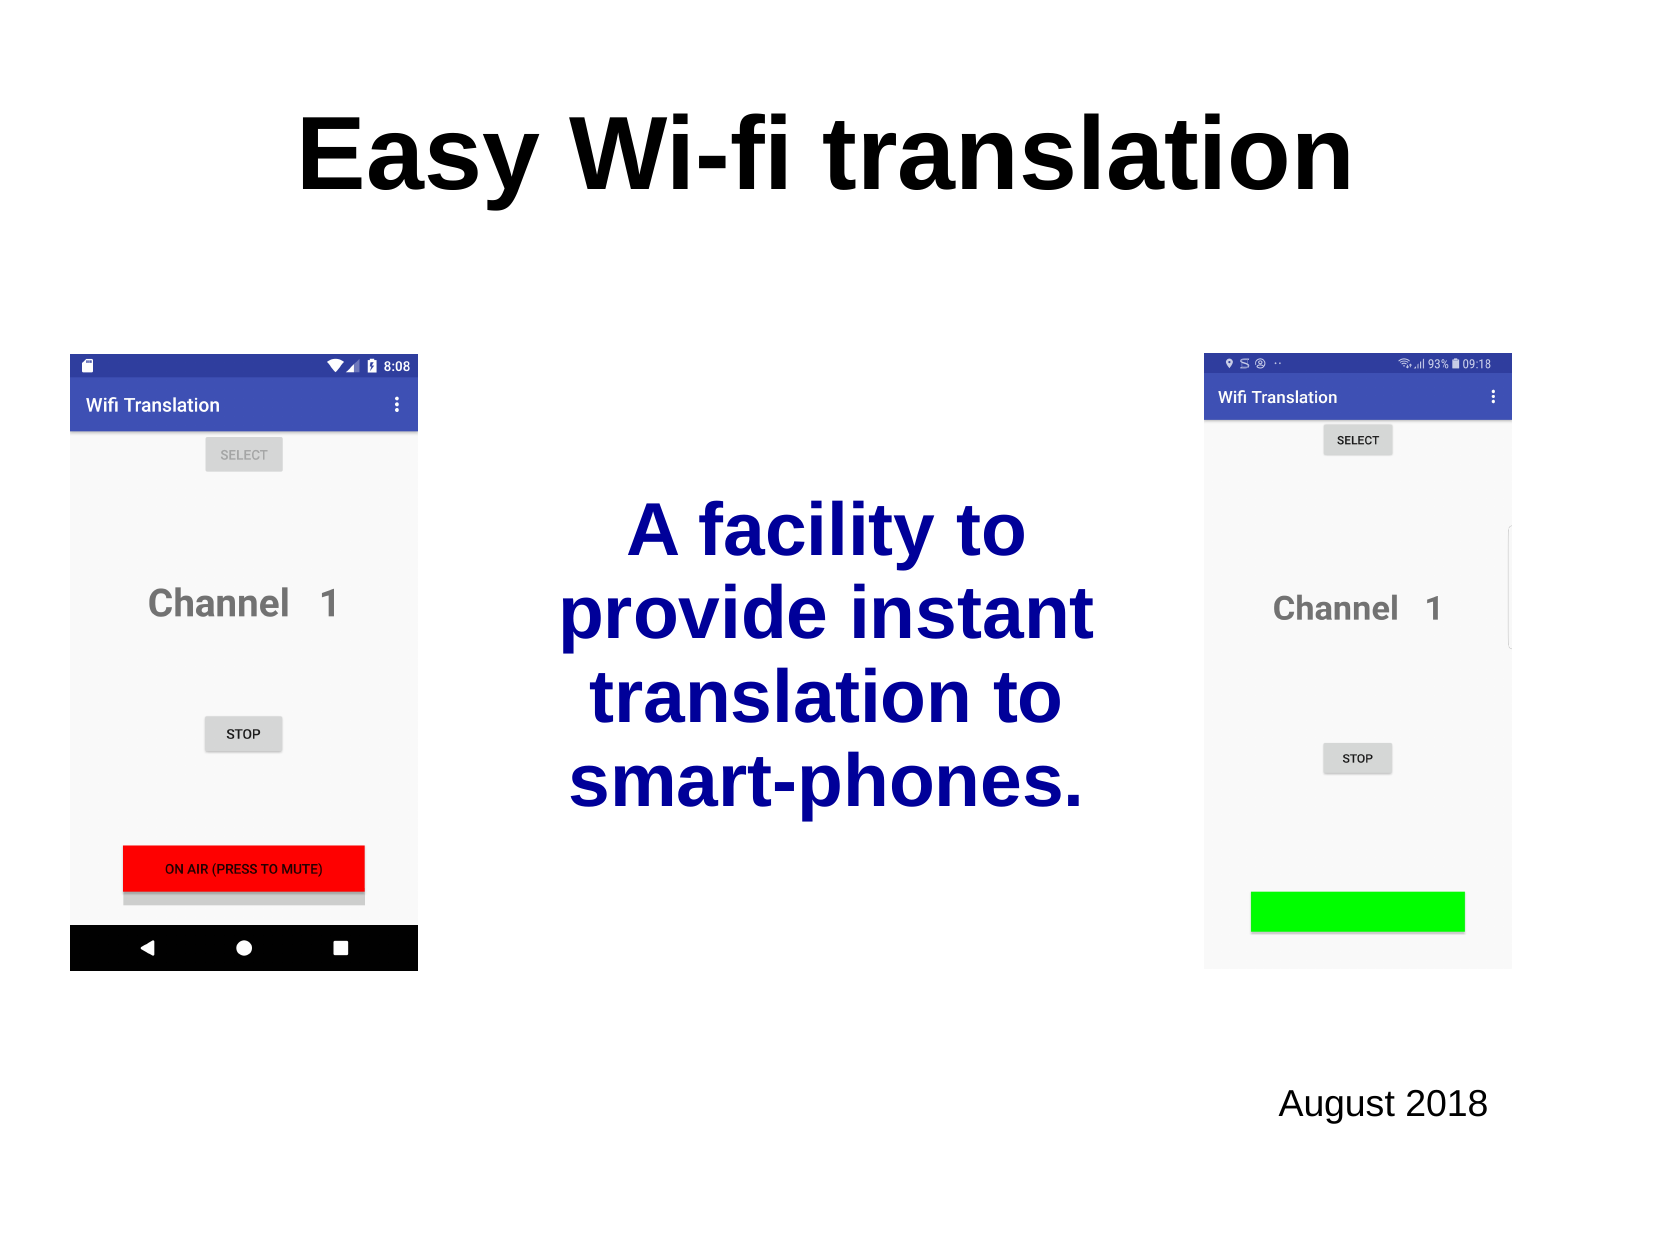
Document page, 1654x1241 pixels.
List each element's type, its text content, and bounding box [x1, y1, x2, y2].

picture [70, 354, 418, 971]
picture [1204, 353, 1512, 969]
text_box August 2018 [1263, 1074, 1504, 1132]
subtitle A facility to provide instant translation to smart-phones. [507, 295, 1146, 1015]
title Easy Wi-fi translation [82, 49, 1571, 257]
